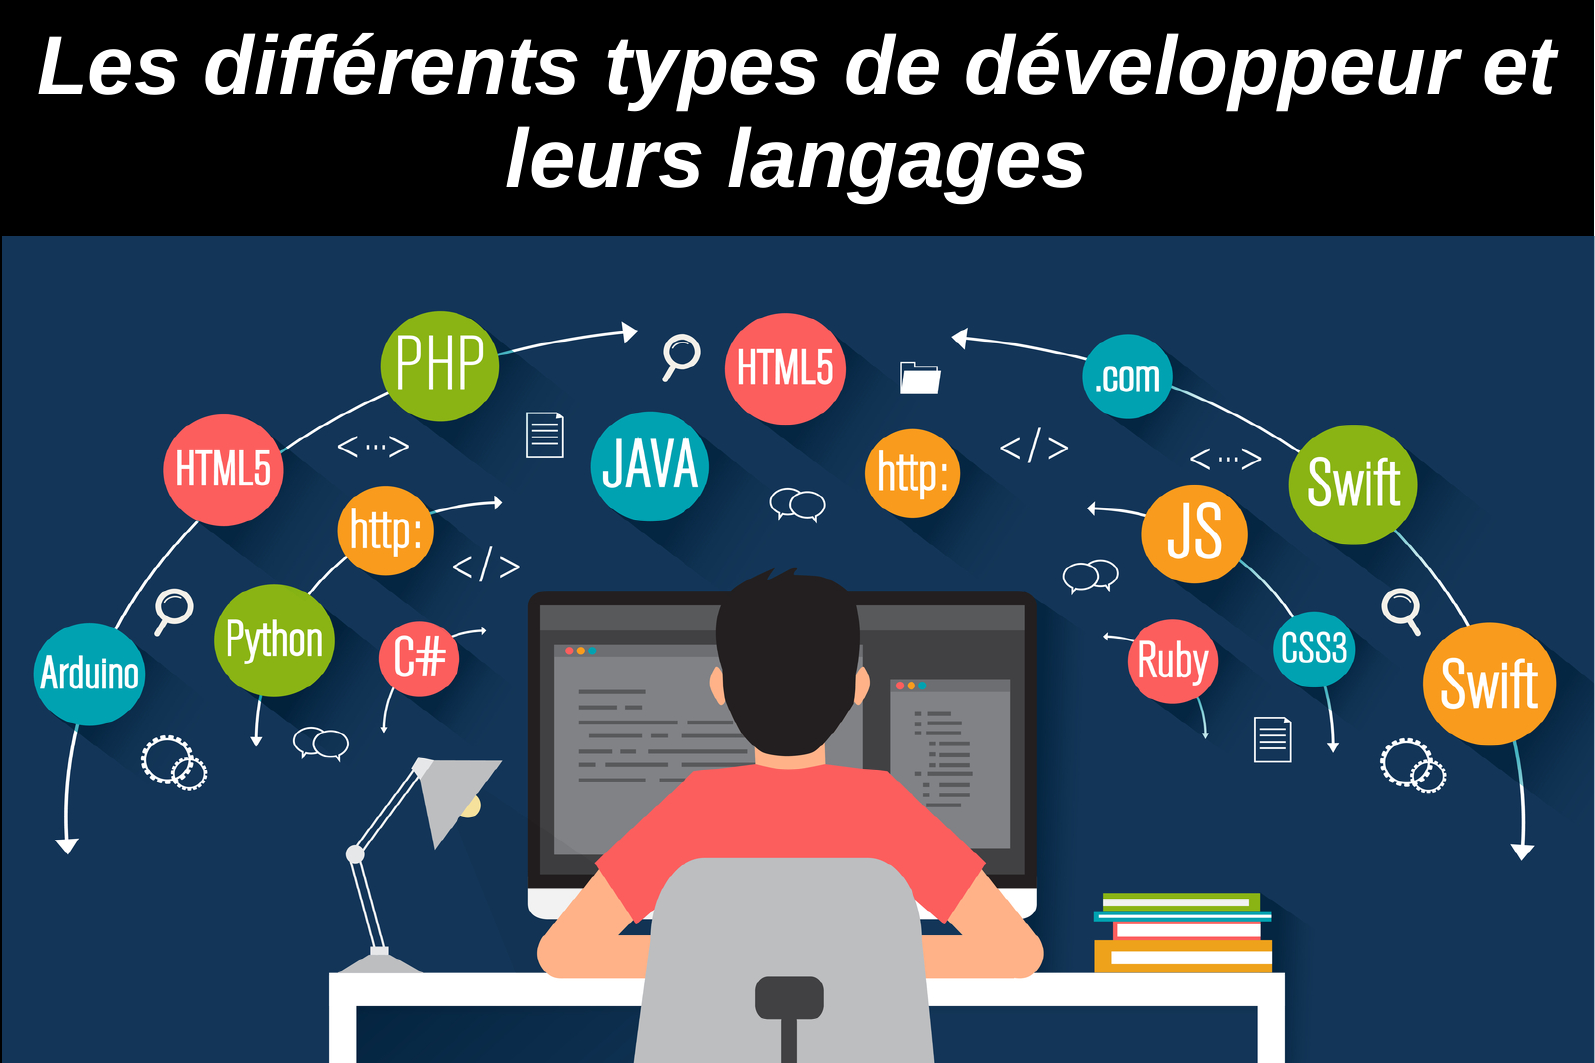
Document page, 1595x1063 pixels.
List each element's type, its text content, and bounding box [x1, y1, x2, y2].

title Les différents types de développeur et leurs langages [0, 0, 1595, 249]
picture [2, 236, 1595, 1063]
